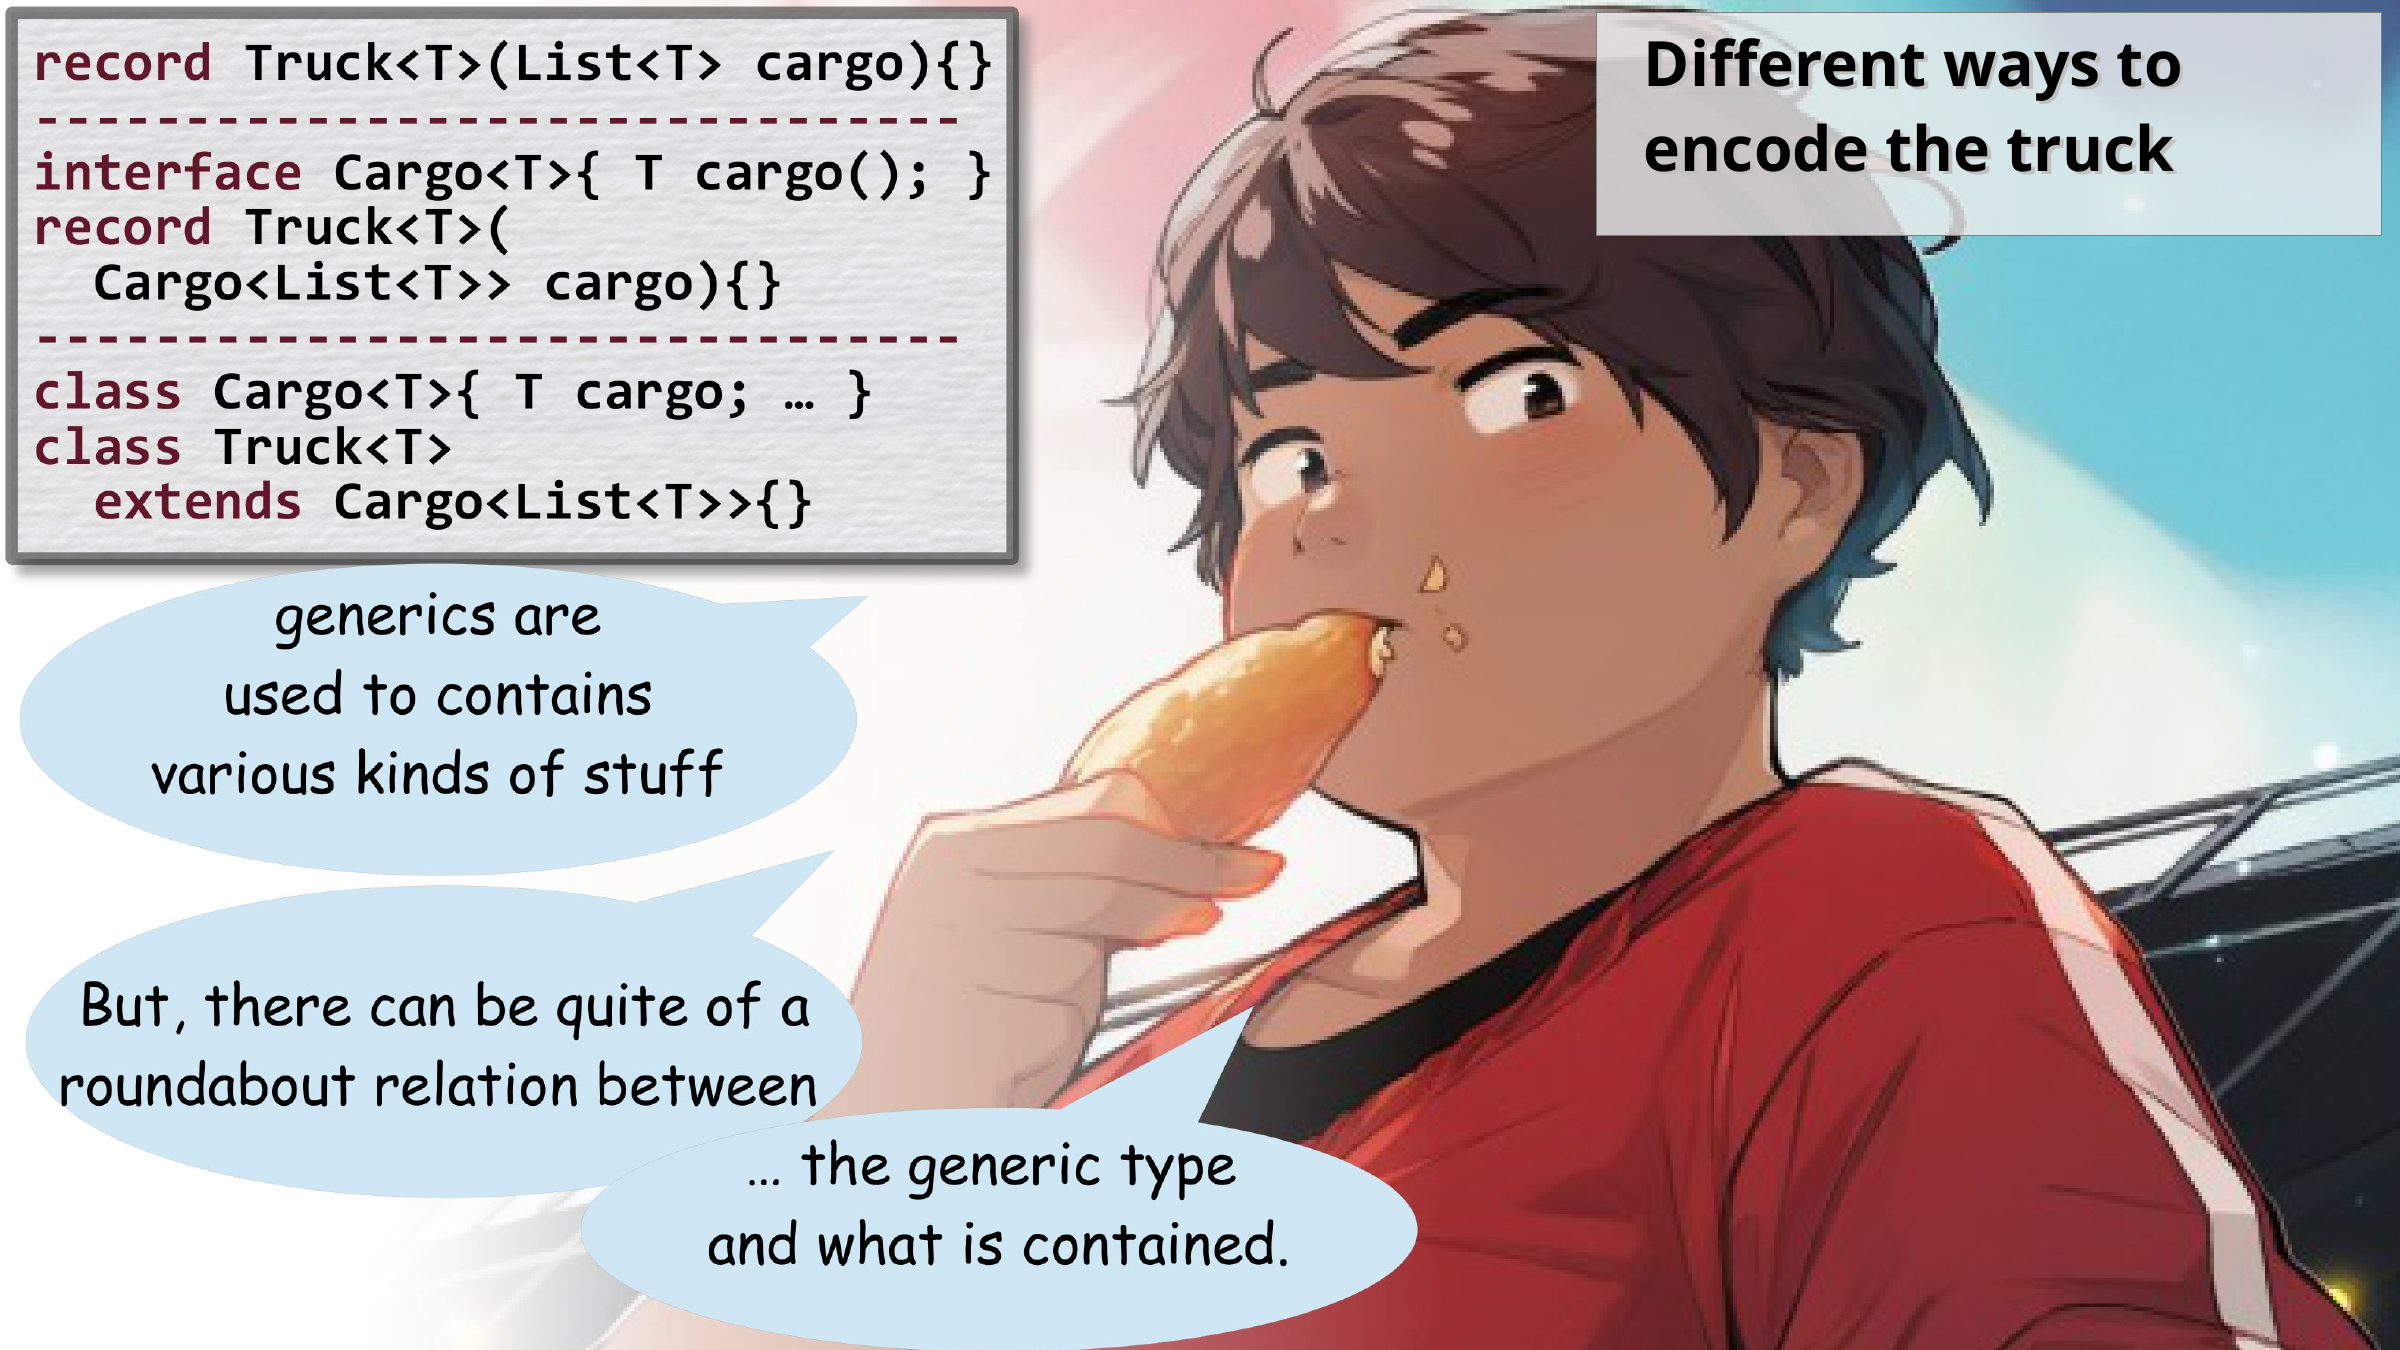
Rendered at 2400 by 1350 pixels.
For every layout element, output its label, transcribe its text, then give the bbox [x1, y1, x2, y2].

text_box Different ways to encode the truck [1596, 12, 2382, 236]
picture [0, 0, 2400, 1350]
